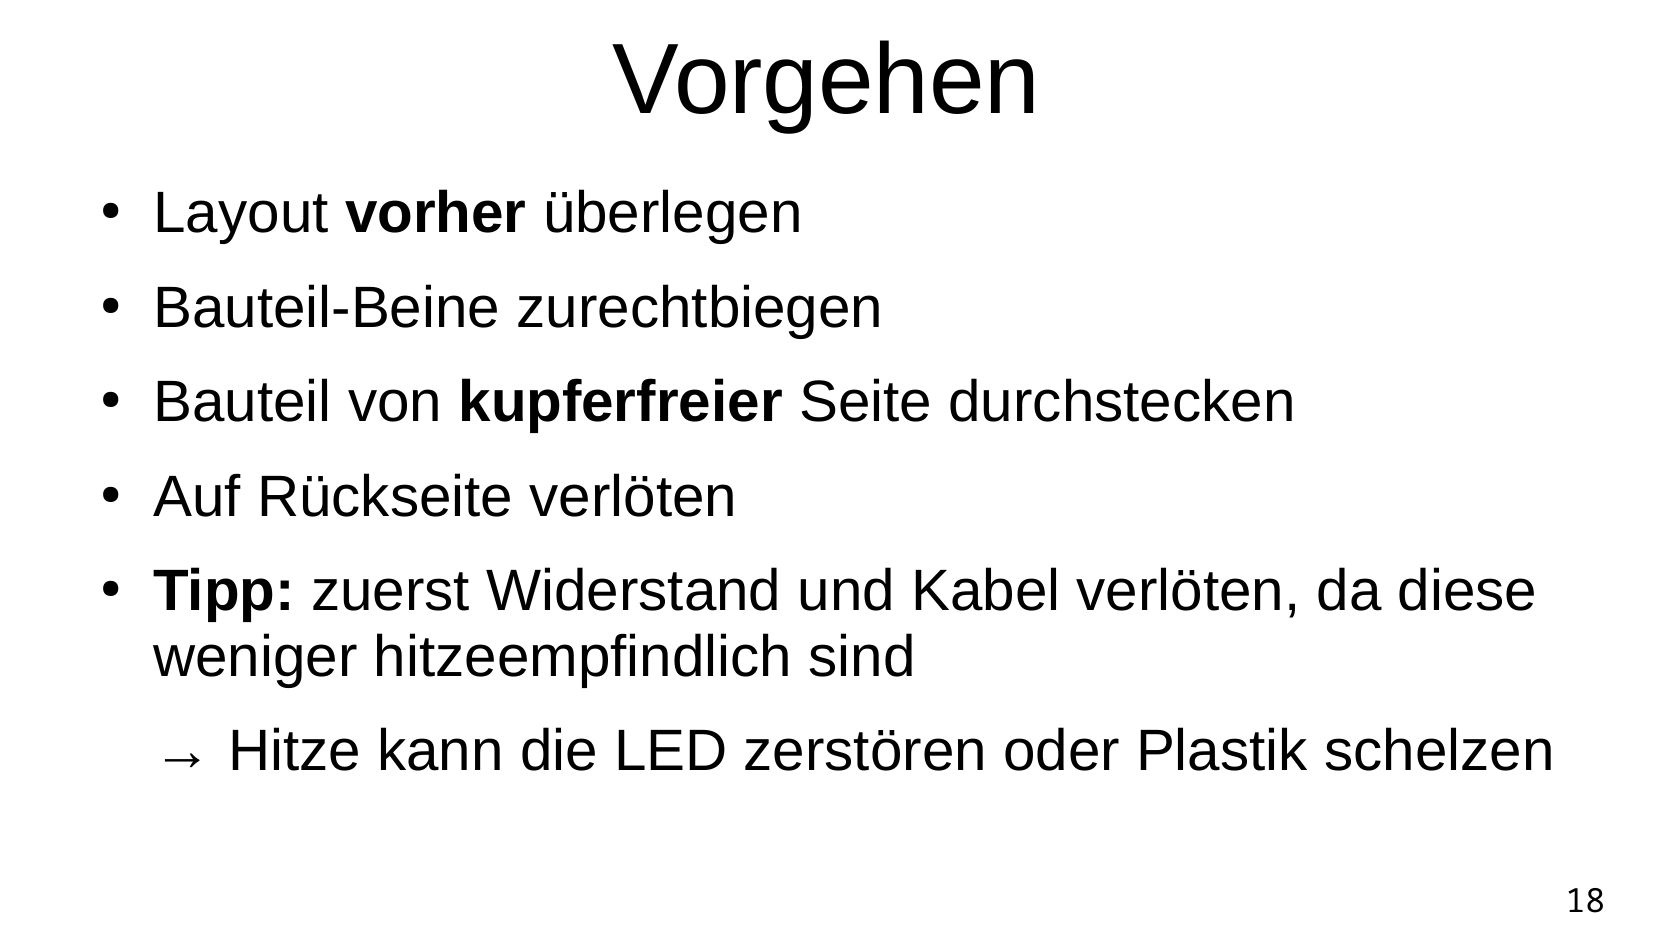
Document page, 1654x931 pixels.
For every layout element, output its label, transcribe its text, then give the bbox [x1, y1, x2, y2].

list Layout vorher überlegen Bauteil-Beine zurechtbiegen Bauteil von kupferfreier Seite durchstecken Auf Rückseite verlöten Tipp: zuerst Widerstand und Kabel verlöten, da diese weniger hitzeempfindlich sind → Hitze kann die LED zerstören oder Plastik schelzen [82, 180, 1571, 811]
title Vorgehen [82, 1, 1571, 157]
